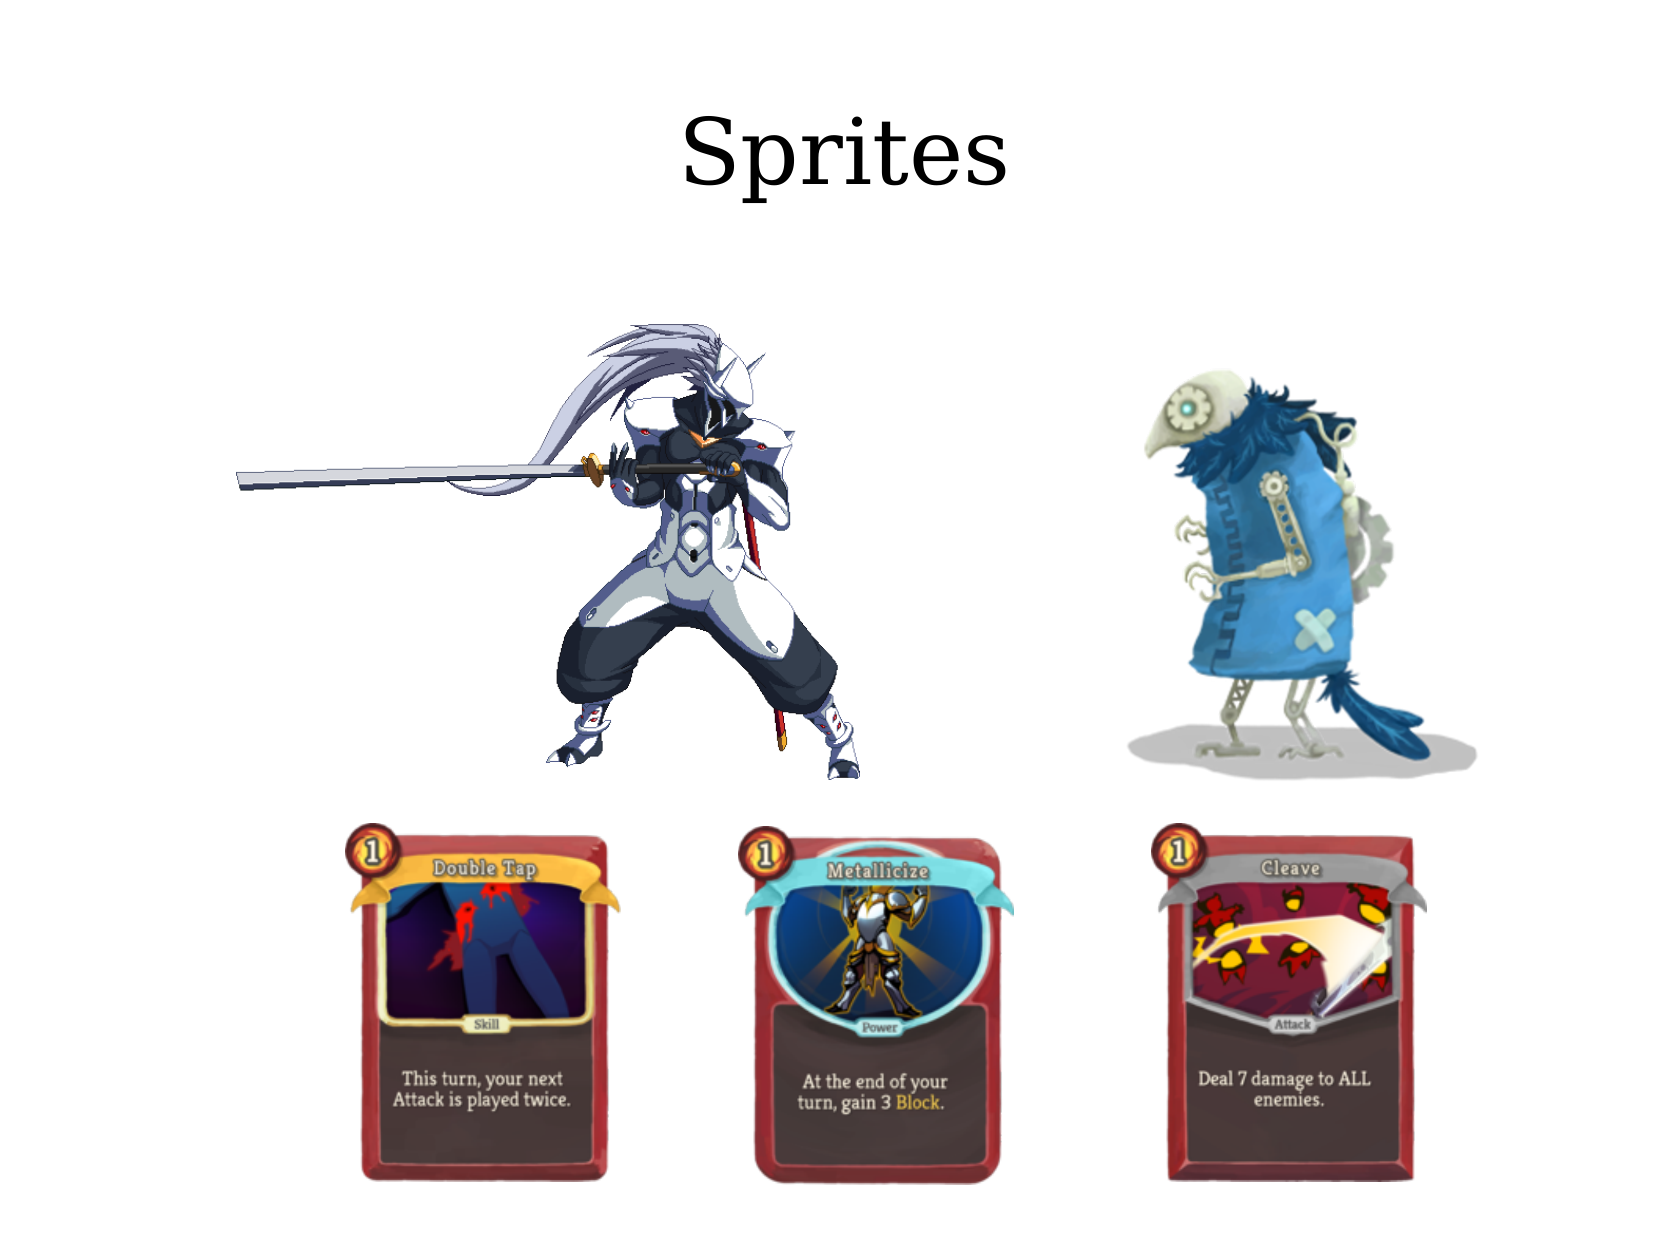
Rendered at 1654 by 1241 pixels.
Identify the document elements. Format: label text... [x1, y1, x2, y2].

title Sprites [118, 49, 1571, 256]
picture [1101, 347, 1506, 798]
picture [738, 826, 1014, 1185]
picture [236, 324, 860, 780]
picture [345, 823, 621, 1182]
picture [1151, 823, 1427, 1182]
